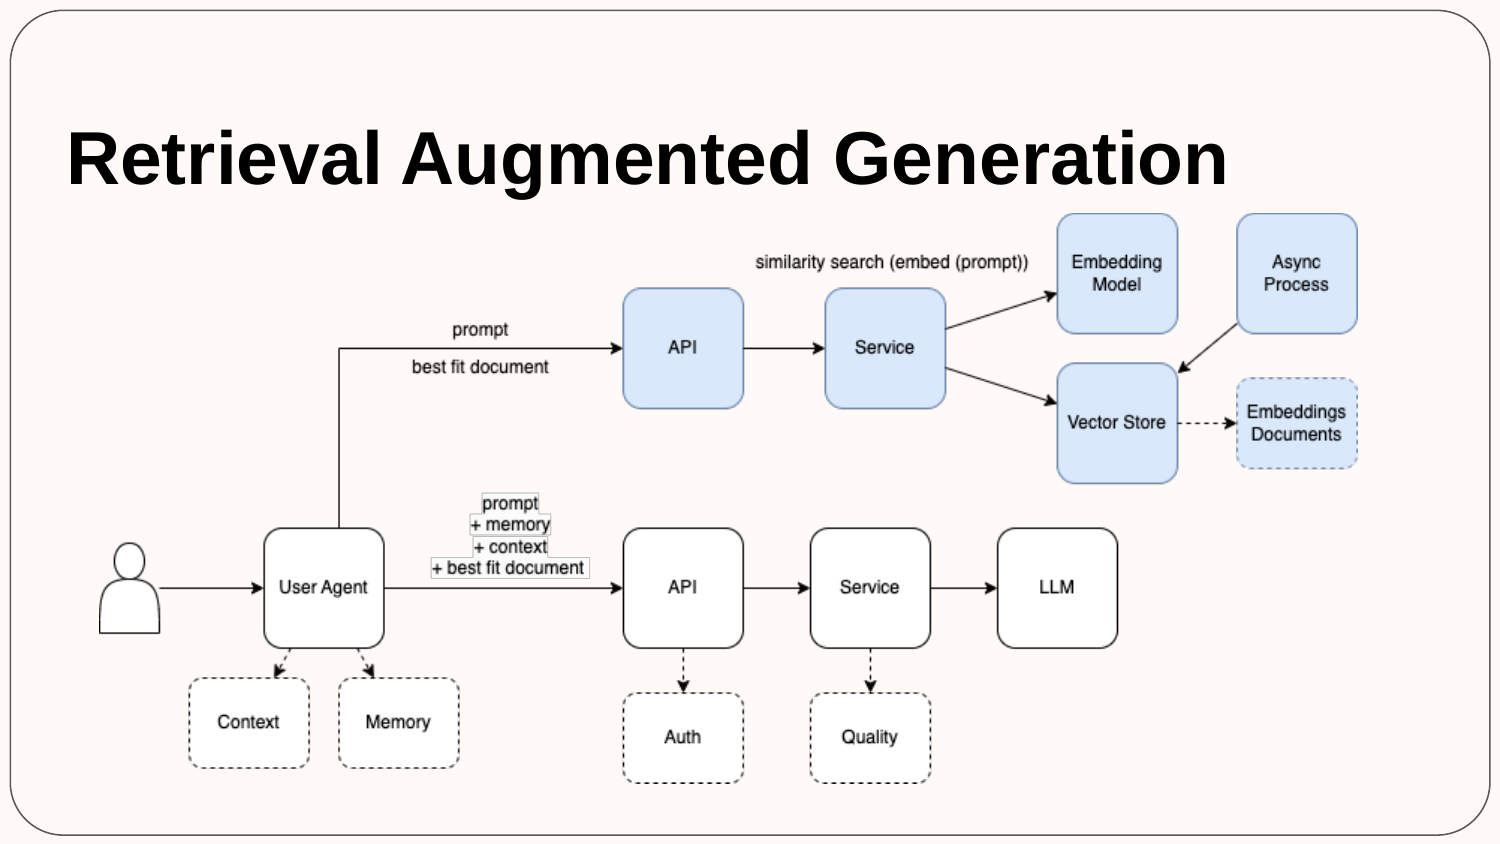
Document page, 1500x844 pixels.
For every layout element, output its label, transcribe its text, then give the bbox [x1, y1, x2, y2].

picture [99, 213, 1358, 784]
title Retrieval Augmented Generation [51, 85, 1449, 224]
